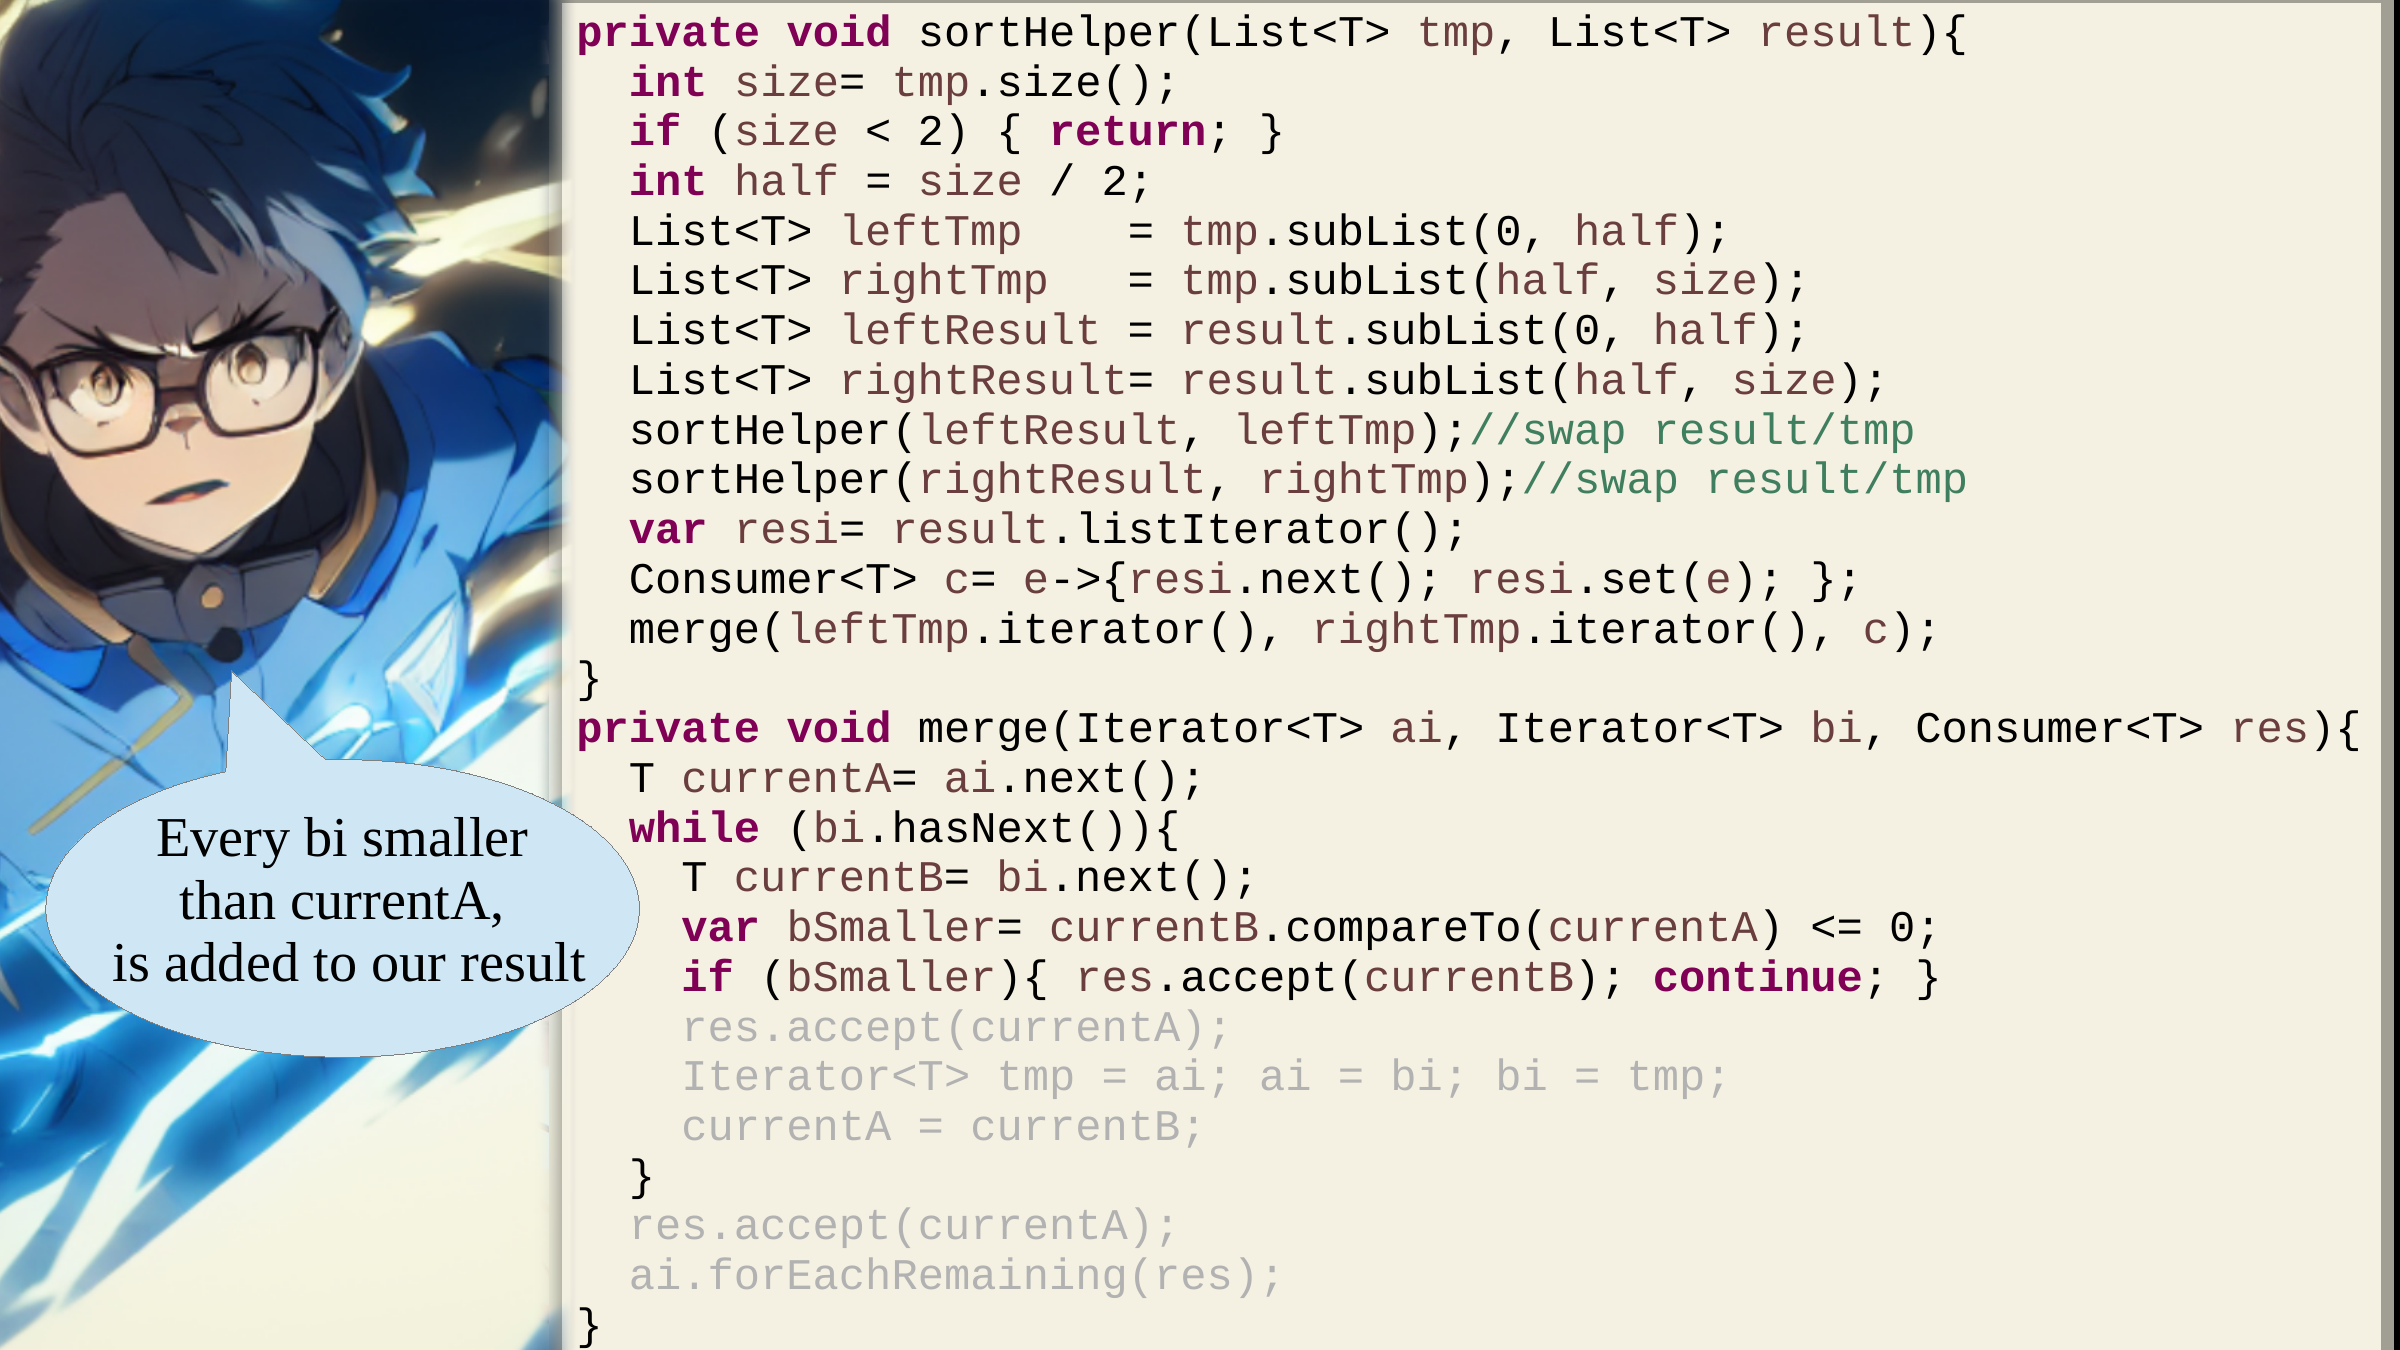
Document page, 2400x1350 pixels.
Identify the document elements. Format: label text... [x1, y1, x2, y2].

text_box Every bi smaller than currentA, is added to our result [45, 670, 640, 1058]
text_box private void sortHelper(List<T> tmp, List<T> result){ int size= tmp.size(); if (size < 2) { return; } int half = size / 2; List<T> leftTmp = tmp.subList(0, half); List<T> rightTmp = tmp.subList(half, size); List<T> leftResult = result.subList(0, half); List<T> rightResult= result.subList(half, size); sortHelper(leftResult, leftTmp);//swap result/tmp sortHelper(rightResult, rightTmp);//swap result/tmp var resi= result.listIterator(); Consumer<T> c= e->{resi.next(); resi.set(e); }; merge(leftTmp.iterator(), rightTmp.iterator(), c); } private void merge(Iterator<T> ai, Iterator<T> bi, Consumer<T> res){ T currentA= ai.next(); while (bi.hasNext()){ T currentB= bi.next(); var bSmaller= currentB.compareTo(currentA) <= 0; if (bSmaller){ res.accept(currentB); continue; } res.accept(currentA); Iterator<T> tmp = ai; ai = bi; bi = tmp; currentA = currentB; } res.accept(currentA); ai.forEachRemaining(res); } [578, 0, 2388, 1350]
text_box [2394, 0, 2400, 1350]
picture [0, 0, 578, 1350]
